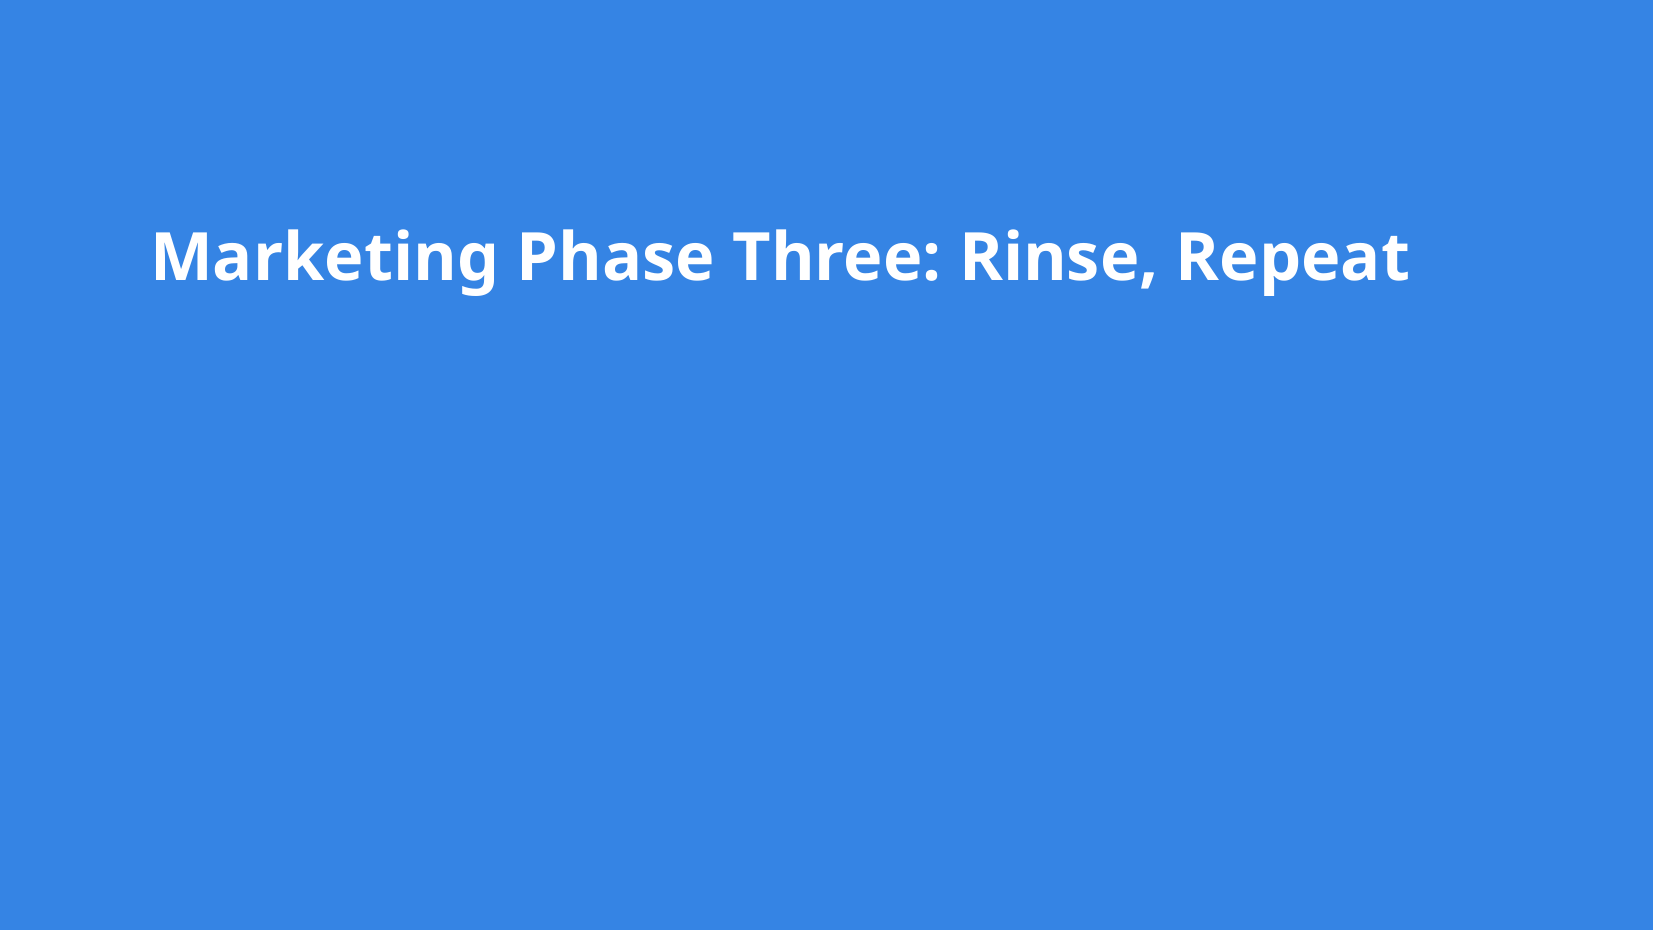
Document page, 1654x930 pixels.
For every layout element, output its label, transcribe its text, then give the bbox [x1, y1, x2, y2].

title Marketing Phase Three: Rinse, Repeat [150, 144, 1501, 301]
